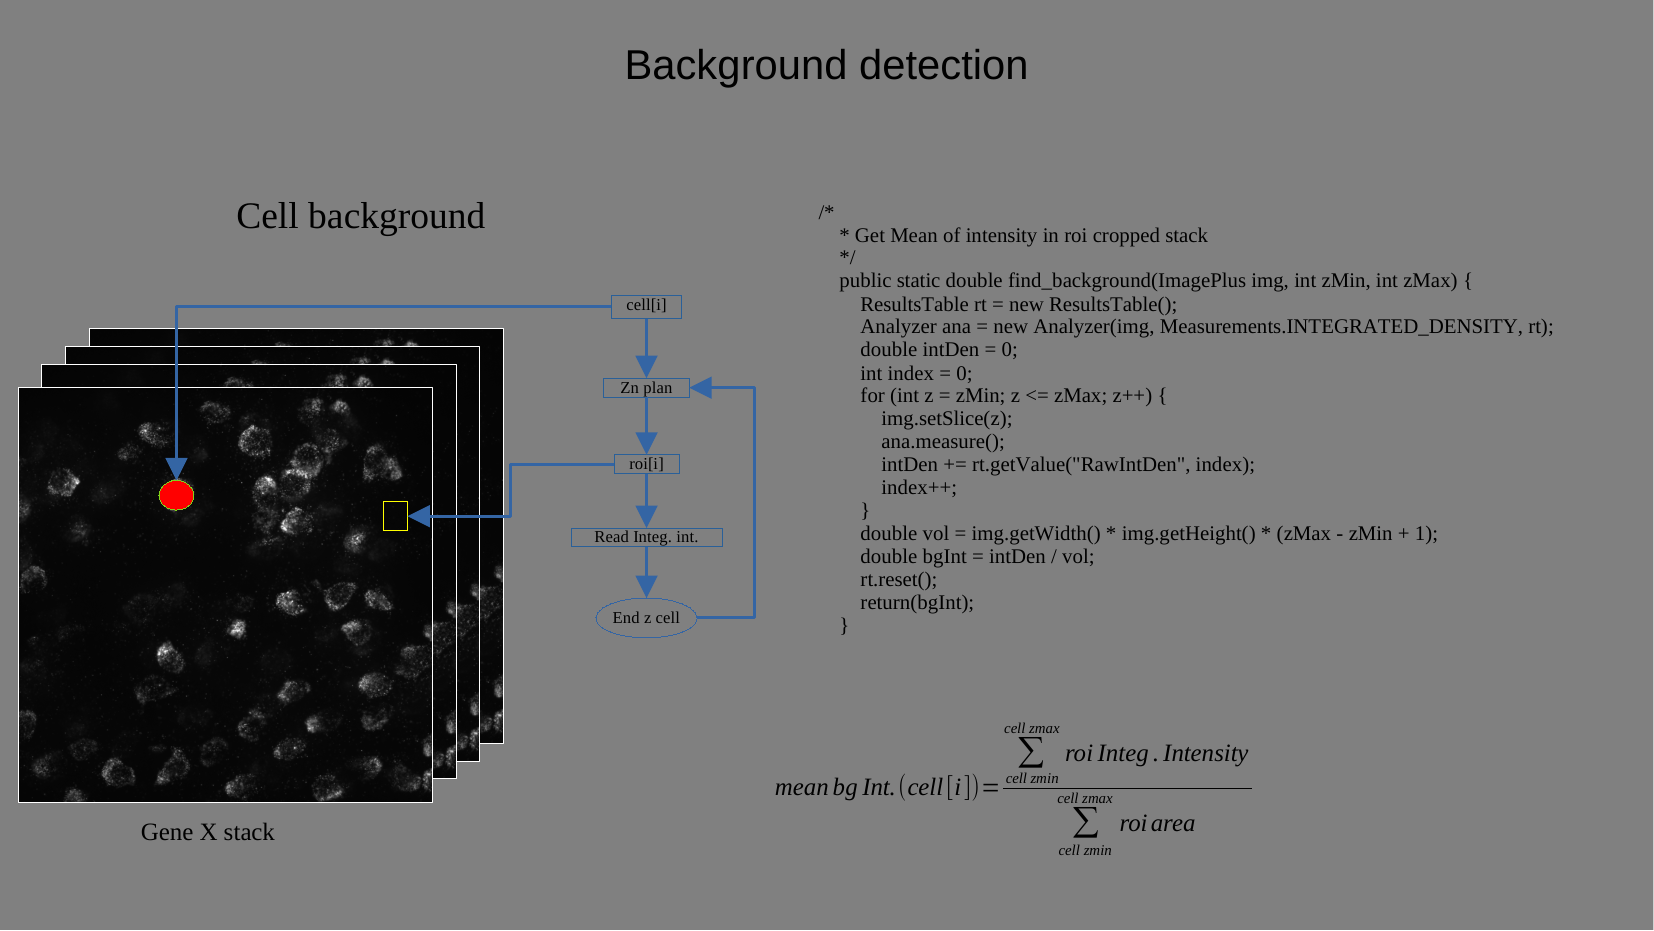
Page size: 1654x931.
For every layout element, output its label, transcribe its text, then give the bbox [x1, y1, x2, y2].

text_box Read Integ. int. [571, 528, 723, 547]
text_box cell[i] [611, 295, 682, 319]
picture [42, 347, 175, 387]
title Background detection [82, 37, 1571, 93]
text_box Gene X stack [140, 818, 321, 850]
text_box End z cell [595, 598, 697, 638]
picture [18, 329, 504, 802]
picture [89, 329, 175, 346]
text_box Cell background [236, 194, 567, 251]
picture [457, 518, 504, 761]
text_box [158, 480, 194, 511]
text_box roi[i] [614, 454, 680, 474]
chart [768, 719, 1259, 858]
text_box Zn plan [603, 378, 690, 398]
text_box /* * Get Mean of intensity in roi cropped stack */ public static double find_background(ImagePlus img, int zMin, int zMax) { ResultsTable rt = new ResultsTable(); Analyzer ana = new Analyzer(img, Measurements.INTEGRATED_DENSITY, rt); double intDen = 0; int index = 0; for (int z = zMin; z <= zMax; z++) { img.setSlice(z); ana.measure(); intDen += rt.getValue("RawIntDen", index); index++; } double vol = img.getWidth() * img.getHeight() * (zMax - zMin + 1); double bgInt = intDen / vol; rt.reset(); return(bgInt); } [818, 200, 1578, 668]
picture [384, 502, 407, 530]
